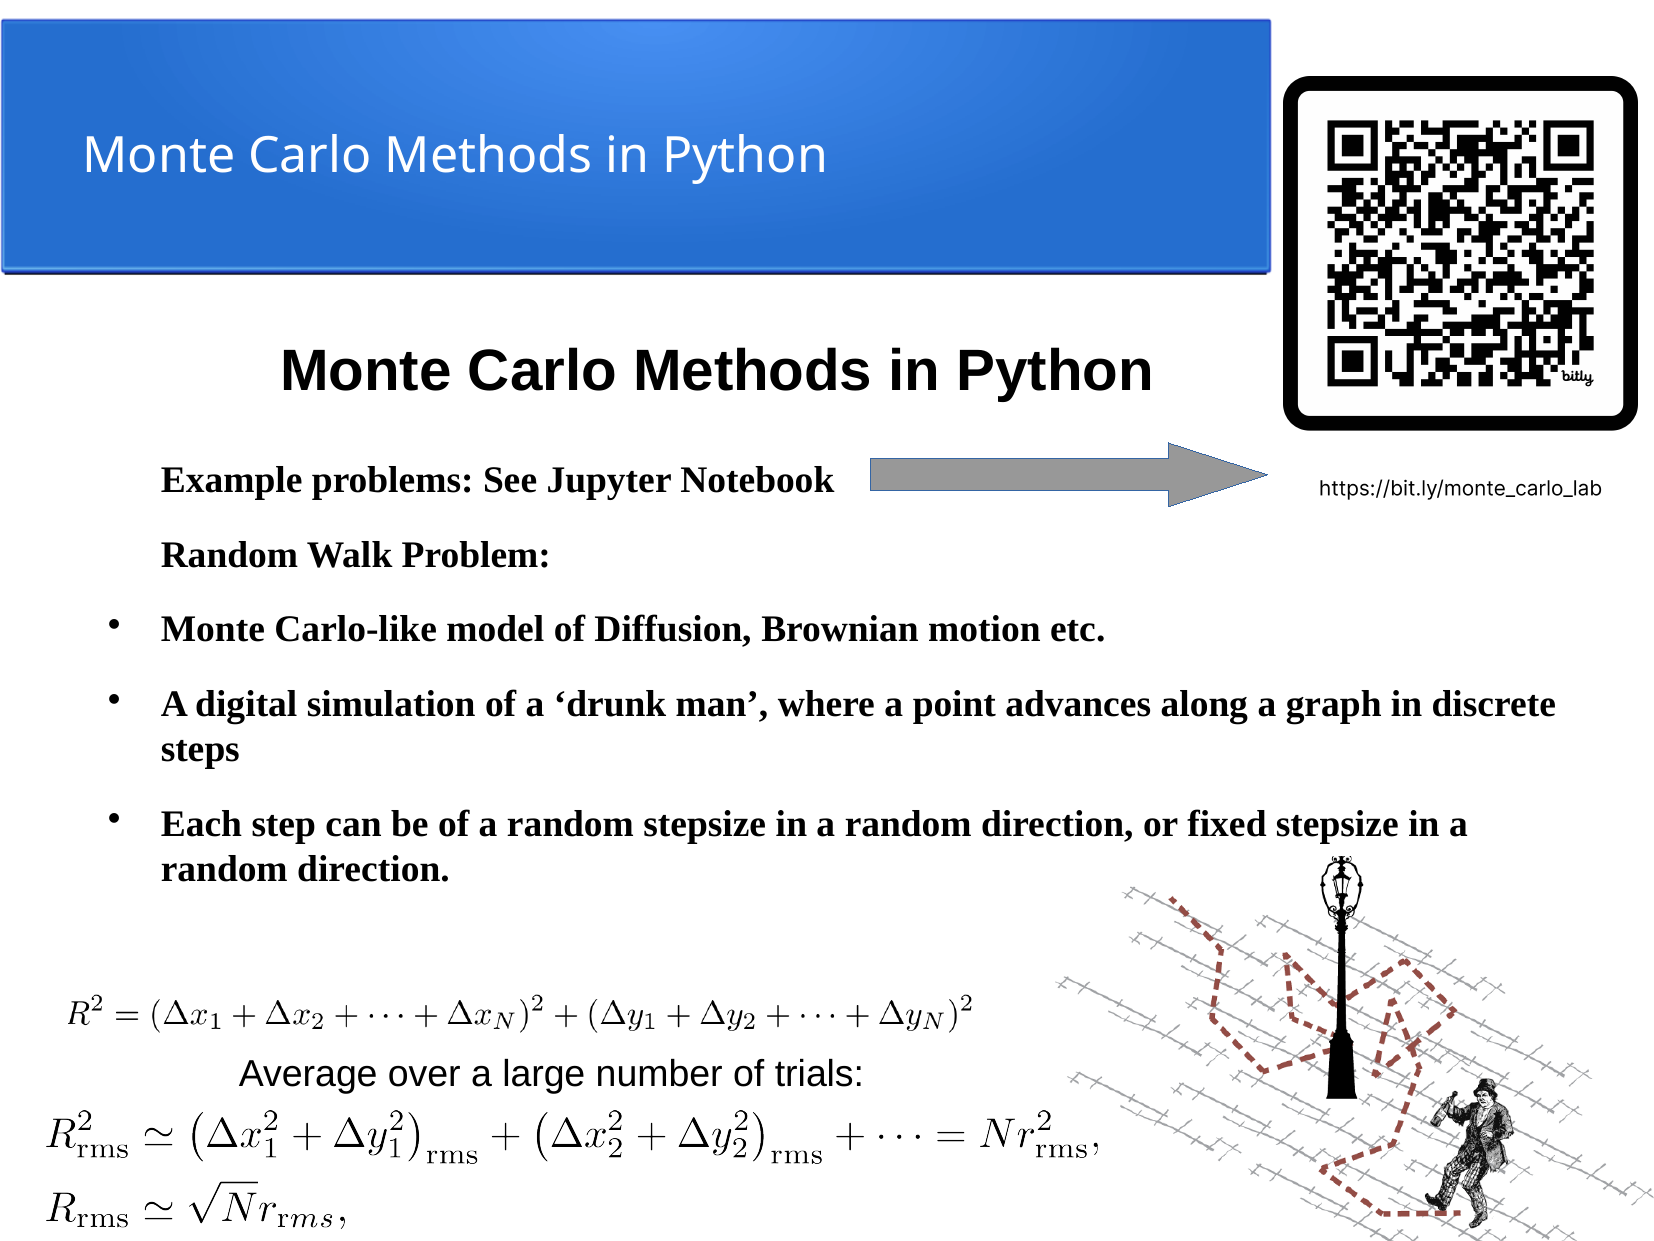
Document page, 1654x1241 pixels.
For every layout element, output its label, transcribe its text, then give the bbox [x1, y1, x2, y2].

picture [1283, 76, 1638, 534]
text_box Monte Carlo Methods in Python [82, 49, 1571, 257]
picture [68, 974, 975, 1055]
text_box [870, 442, 1268, 507]
picture [46, 856, 1654, 1241]
text_box Monte Carlo Methods in Python [265, 324, 1283, 405]
picture [0, 17, 1275, 281]
text_box Example problems: See Jupyter Notebook Random Walk Problem: Monte Carlo-like model of Diffusion, Brownian motion etc. A digital simulation of a ‘drunk man’, where a point advances along a graph in discrete steps Each step can be of a random stepsize in a random direction, or fixed stepsize in a random direction. [90, 455, 1571, 1110]
text_box Average over a large number of trials: [224, 1045, 880, 1103]
